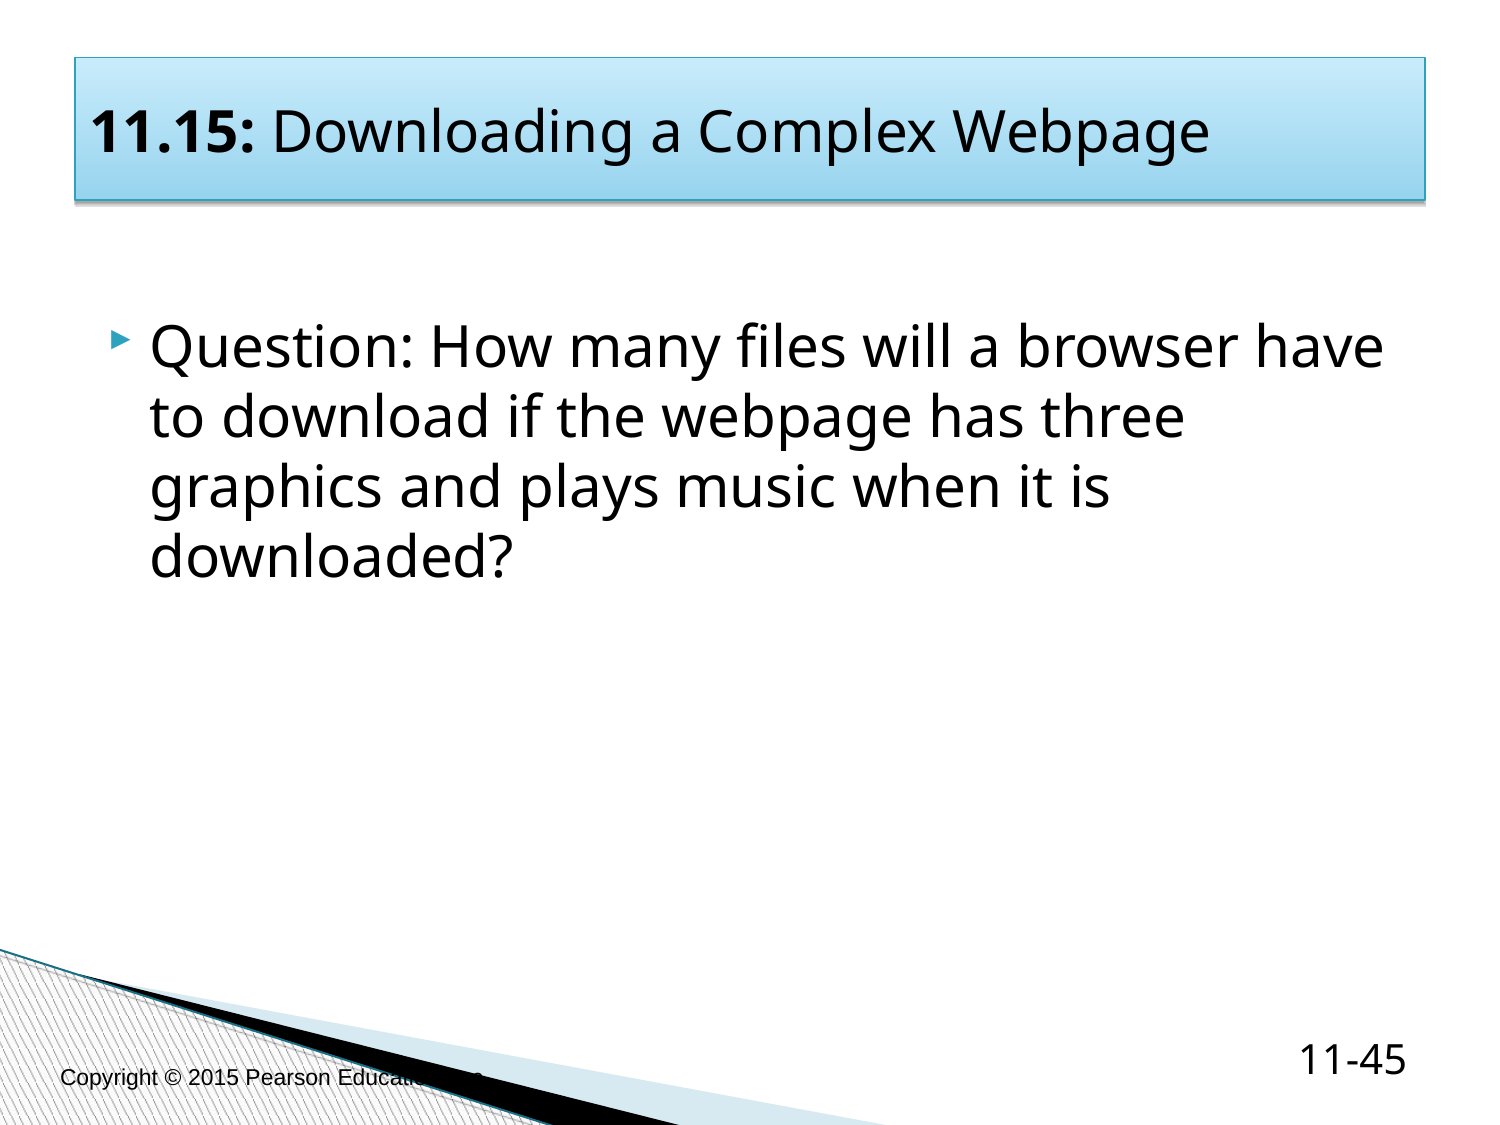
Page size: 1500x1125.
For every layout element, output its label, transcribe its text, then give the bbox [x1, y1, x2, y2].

slide_number 11-<number> [1250, 1037, 1423, 1098]
footer Copyright © 2015 Pearson Education, Inc. [37, 1050, 513, 1098]
title 11.15: Downloading a Complex Webpage [75, 57, 1425, 200]
list Question: How many files will a browser have to download if the webpage has three graphics and plays music when it is downloaded? [75, 302, 1425, 1013]
picture [0, 952, 543, 1125]
